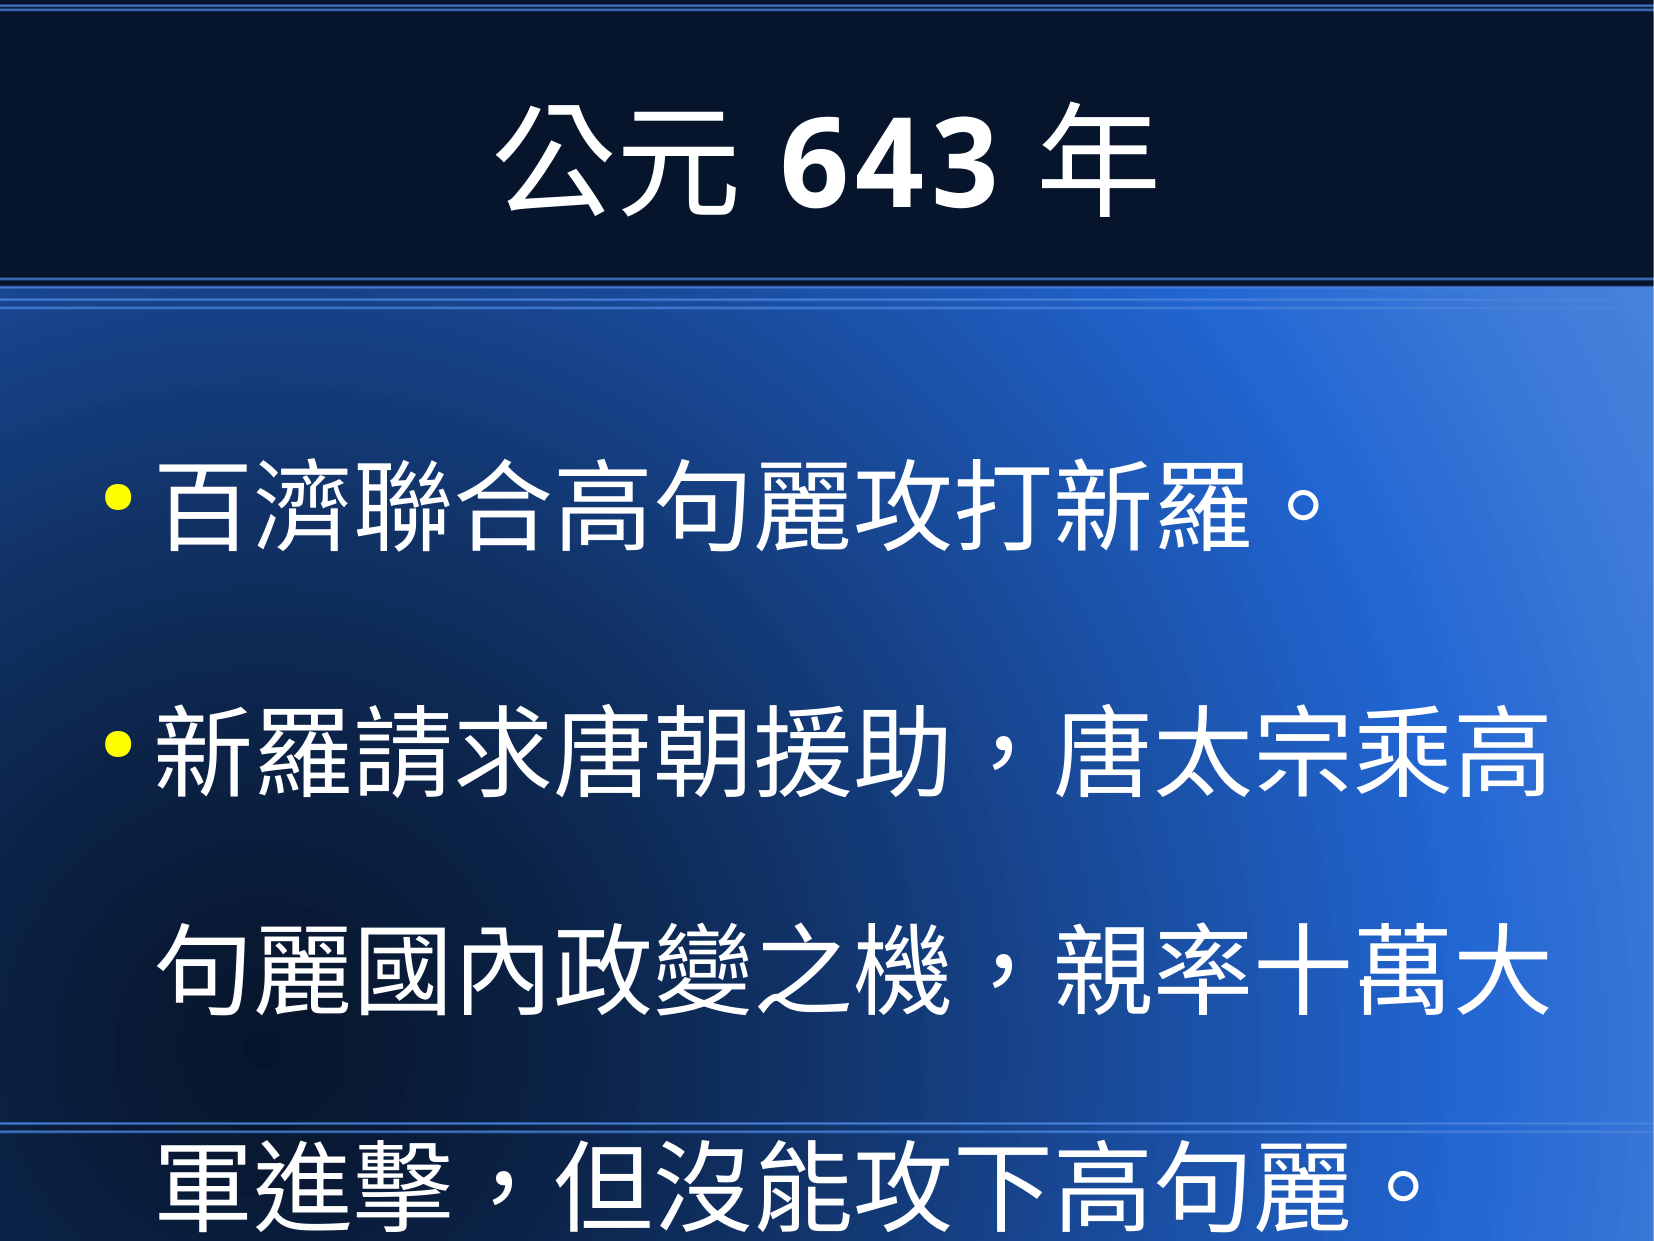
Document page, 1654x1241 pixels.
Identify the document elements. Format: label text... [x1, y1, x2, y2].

title 公元643年 [82, 49, 1571, 257]
list 百濟聯合高句麗攻打新羅。 新羅請求唐朝援助，唐太宗乘高句麗國內政變之機，親率十萬大軍進擊，但沒能攻下高句麗。 [82, 355, 1571, 1241]
picture [0, 0, 1654, 1241]
